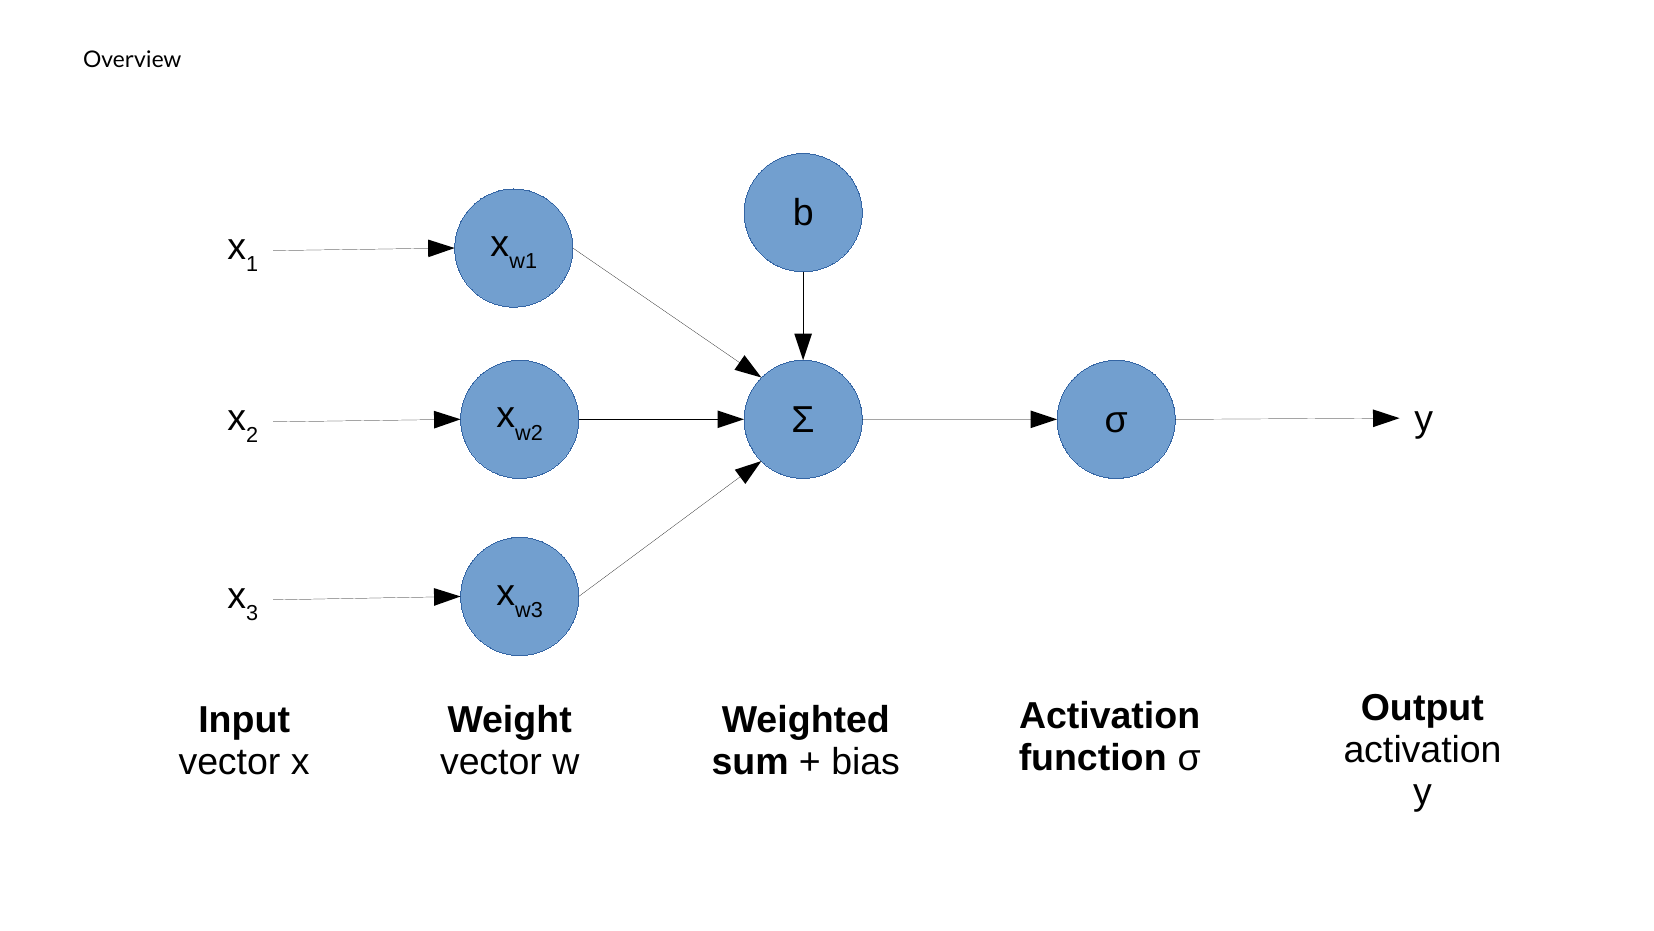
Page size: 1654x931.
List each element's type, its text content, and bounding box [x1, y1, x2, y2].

text_box Weighted sum + bias [696, 690, 922, 832]
text_box y [1399, 389, 1449, 447]
text_box Output activation y [1328, 679, 1517, 820]
text_box x1 [212, 217, 274, 284]
text_box b [744, 153, 863, 272]
text_box x2 [212, 388, 274, 455]
text_box σ [1057, 360, 1176, 479]
title Overview [83, 0, 1571, 119]
text_box xw1 [454, 188, 573, 308]
text_box x3 [212, 566, 274, 633]
text_box xw3 [460, 537, 579, 656]
text_box Activation function σ [1003, 686, 1216, 786]
text_box Σ [744, 360, 863, 479]
text_box Input vector x [163, 690, 325, 792]
text_box Weight vector w [425, 690, 595, 790]
text_box xw2 [460, 360, 579, 479]
